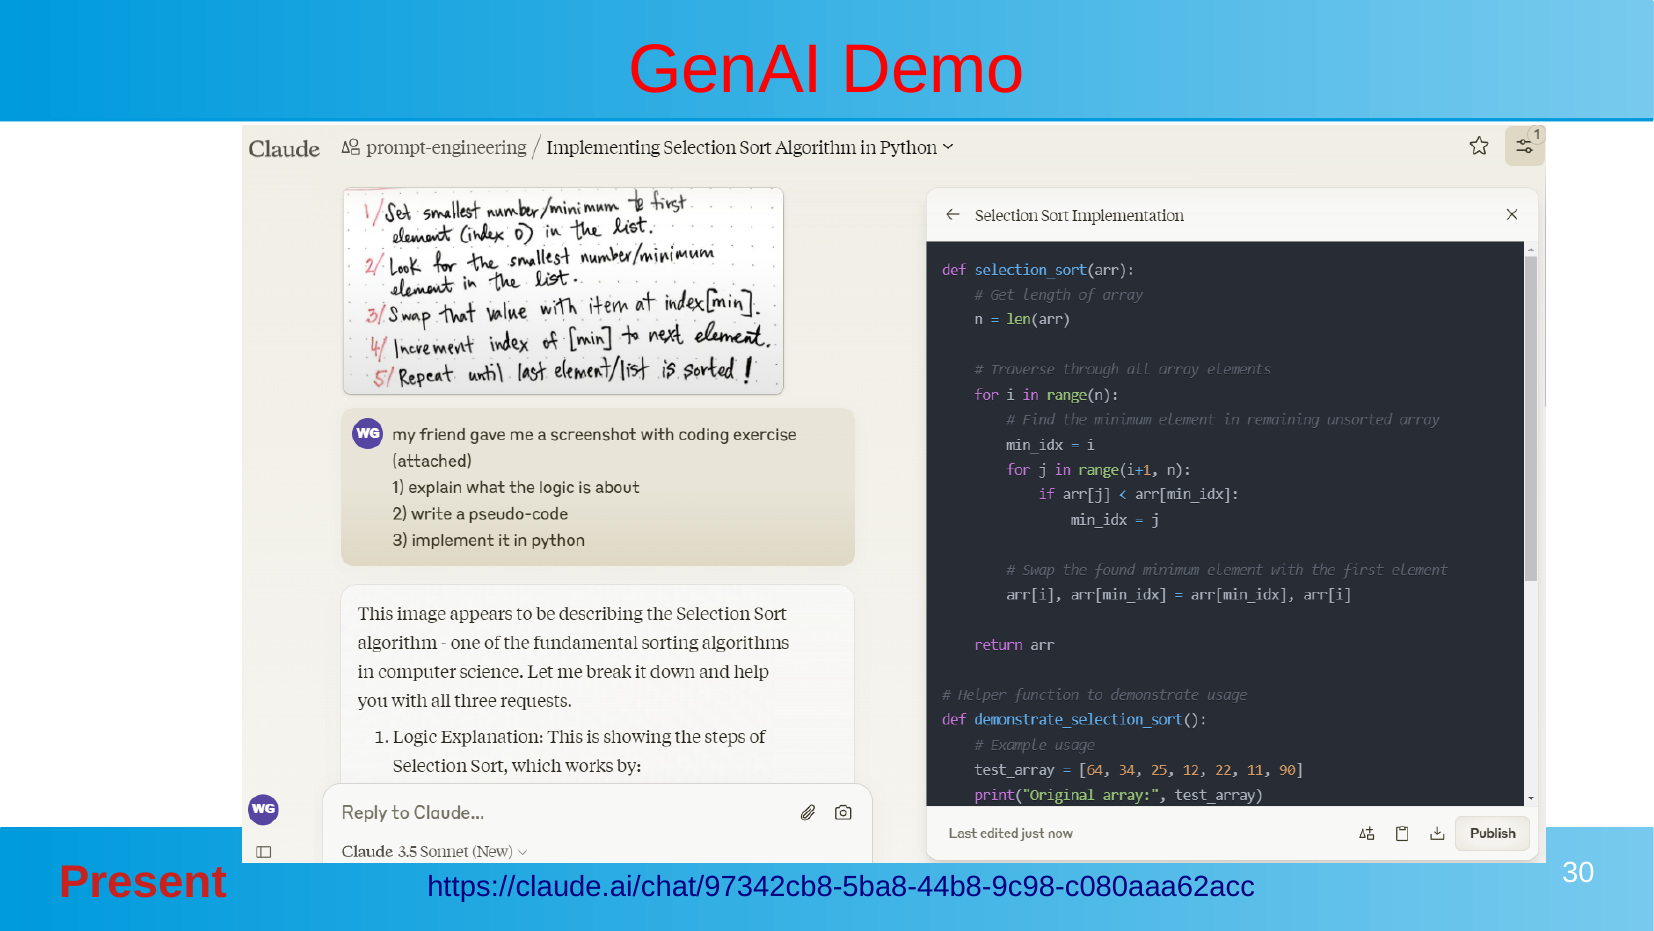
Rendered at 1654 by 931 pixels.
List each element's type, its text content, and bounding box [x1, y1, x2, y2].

picture [242, 125, 1546, 863]
text_box https://claude.ai/chat/97342cb8-5ba8-44b8-9c98-c080aaa62acc [412, 862, 1276, 919]
title GenAI Demo [59, 29, 1595, 108]
